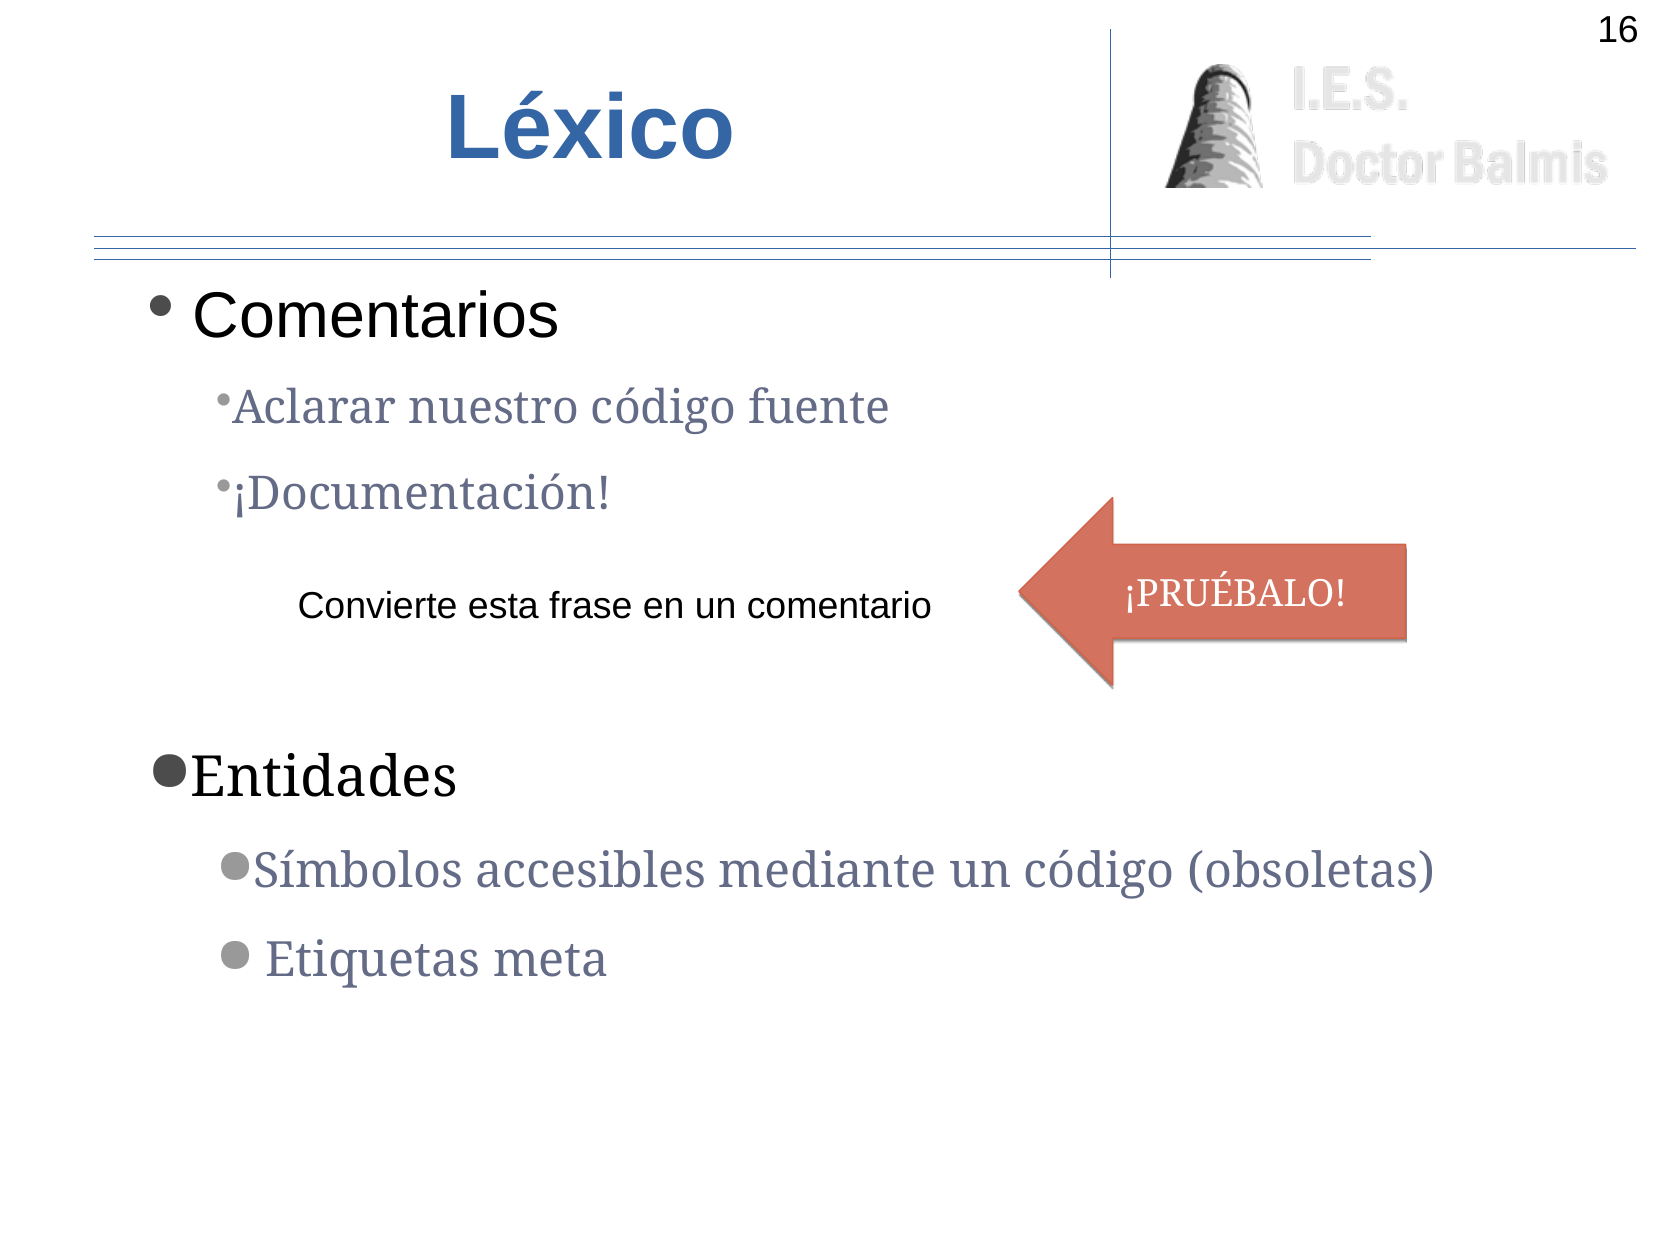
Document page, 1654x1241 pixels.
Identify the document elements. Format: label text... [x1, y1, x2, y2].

text_box ¡PRUÉBALO! [1018, 497, 1406, 686]
list Comentarios Aclarar nuestro código fuente ¡Documentación! Entidades Símbolos accesibles mediante un código (obsoletas) Etiquetas meta [129, 278, 1619, 999]
picture [1133, 64, 1619, 188]
text_box Convierte esta frase en un comentario [282, 573, 947, 634]
title Léxico [118, 23, 1063, 231]
